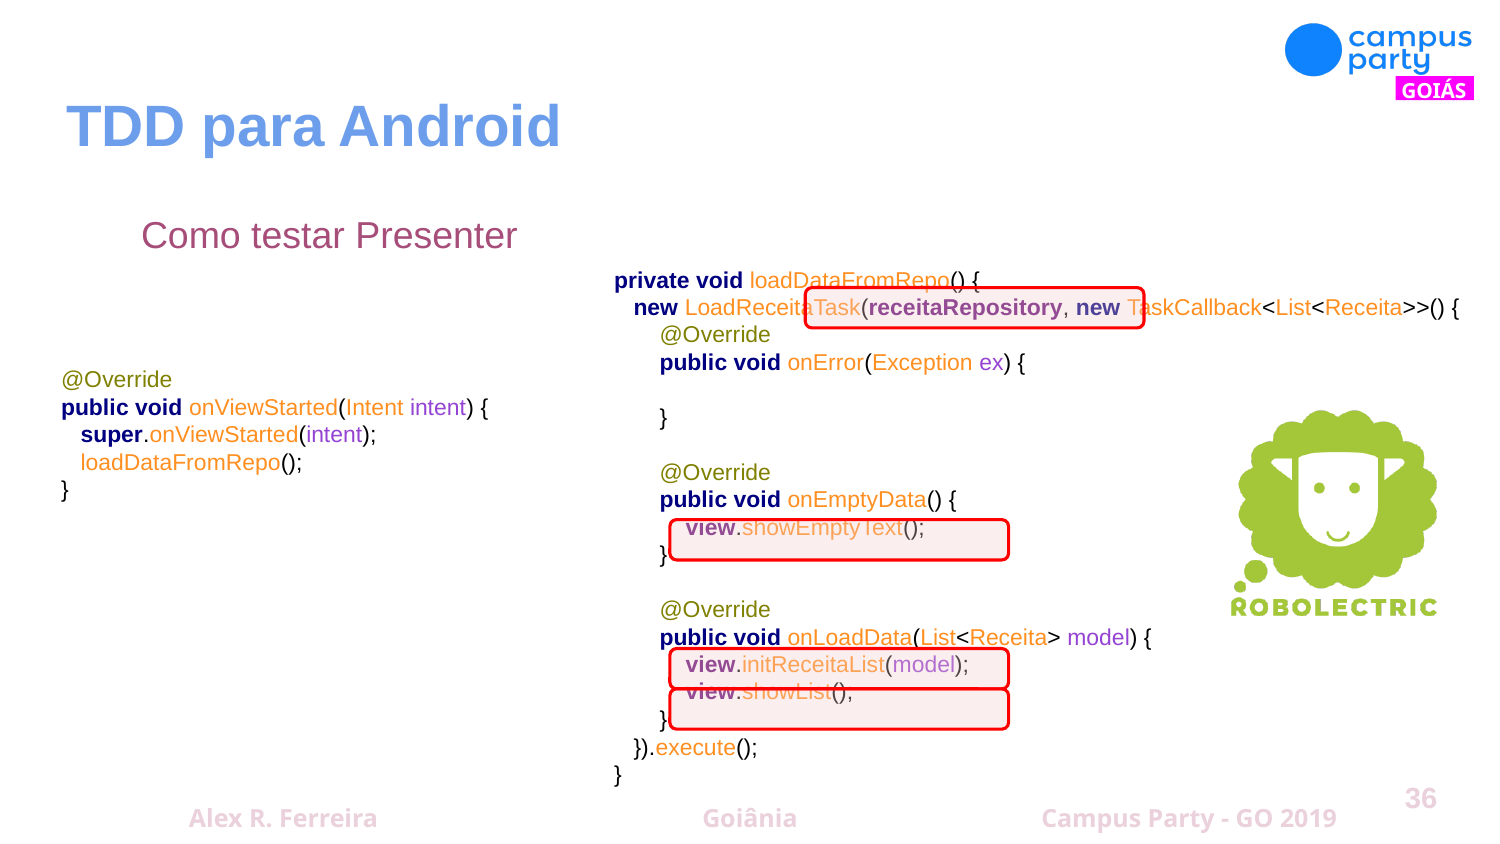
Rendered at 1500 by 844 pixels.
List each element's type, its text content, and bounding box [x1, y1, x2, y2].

list Como testar Presenter [51, 189, 1449, 328]
text_box [669, 648, 1009, 730]
picture [1229, 408, 1437, 616]
text_box private void loadDataFromRepo() { new LoadReceitaTask(receitaRepository, new TaskCallback<List<Receita>>() { @Override public void onError(Exception ex) { } @Override public void onEmptyData() { view.showEmptyText(); } @Override public void onLoadData(List<Receita> model) { view.initReceitaList(model); view.showList(); } }).execute(); } [599, 250, 1500, 743]
text_box [805, 287, 1145, 328]
slide_number <número> [1389, 764, 1480, 830]
text_box @Override public void onViewStarted(Intent intent) { super.onViewStarted(intent); loadDataFromRepo(); } [46, 350, 560, 843]
text_box [669, 519, 1009, 560]
title TDD para Android [51, 72, 1449, 167]
picture [1280, 18, 1477, 80]
